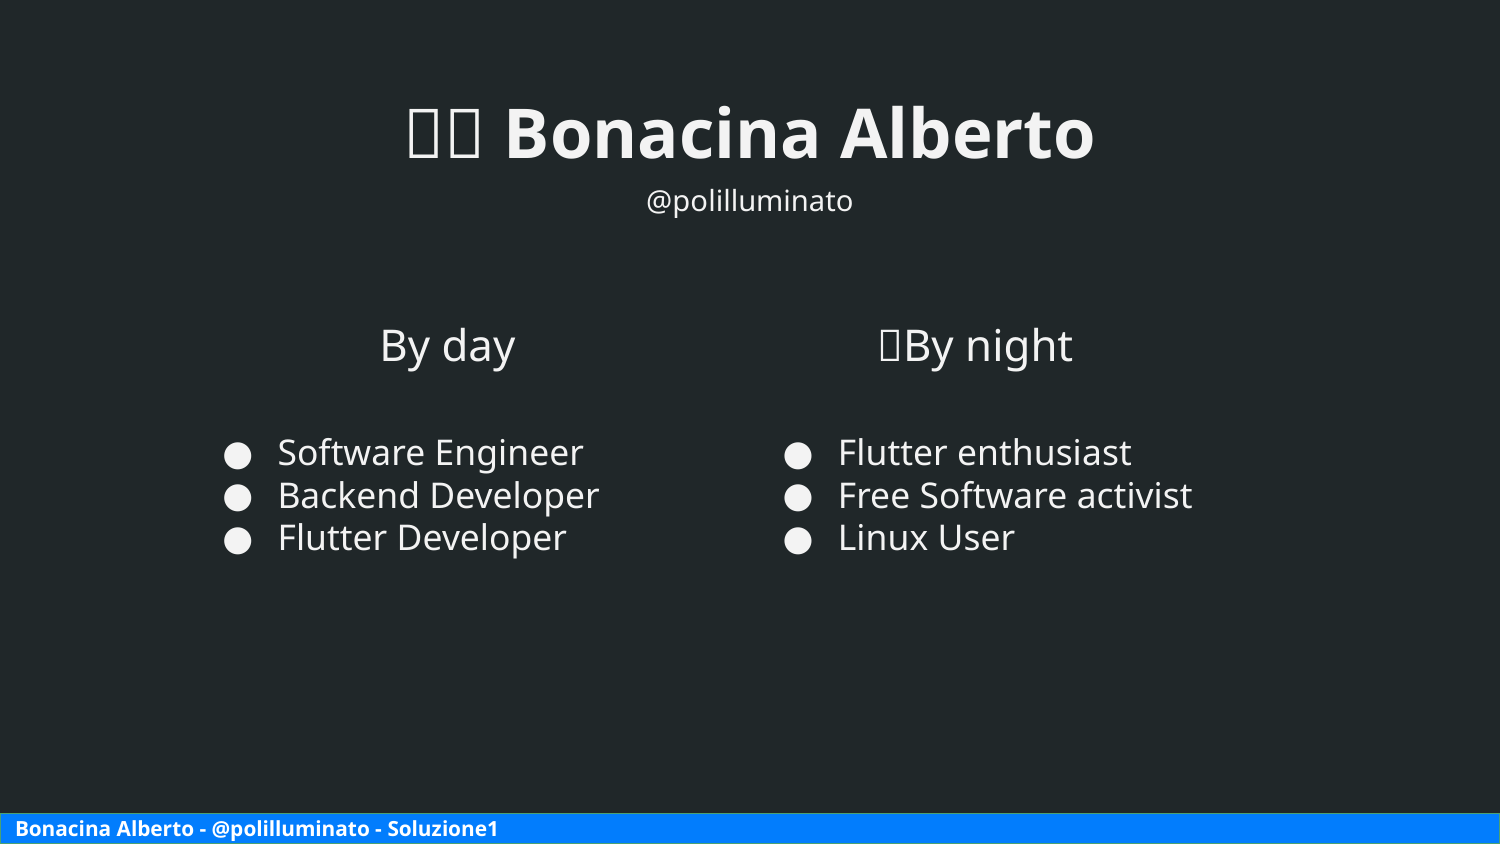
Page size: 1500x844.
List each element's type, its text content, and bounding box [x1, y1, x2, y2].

text_box Software Engineer Backend Developer Flutter Developer [187, 415, 747, 573]
text_box 🧑‍💻 By day [352, 302, 658, 385]
text_box Flutter enthusiast Free Software activist Linux User [747, 415, 1319, 573]
text_box @polilluminato [608, 167, 892, 233]
text_box 🧔🏻 Bonacina Alberto [378, 74, 1121, 188]
text_box 🐧By night [861, 302, 1167, 385]
text_box Bonacina Alberto - @polilluminato - Soluzione1 [0, 800, 1500, 844]
